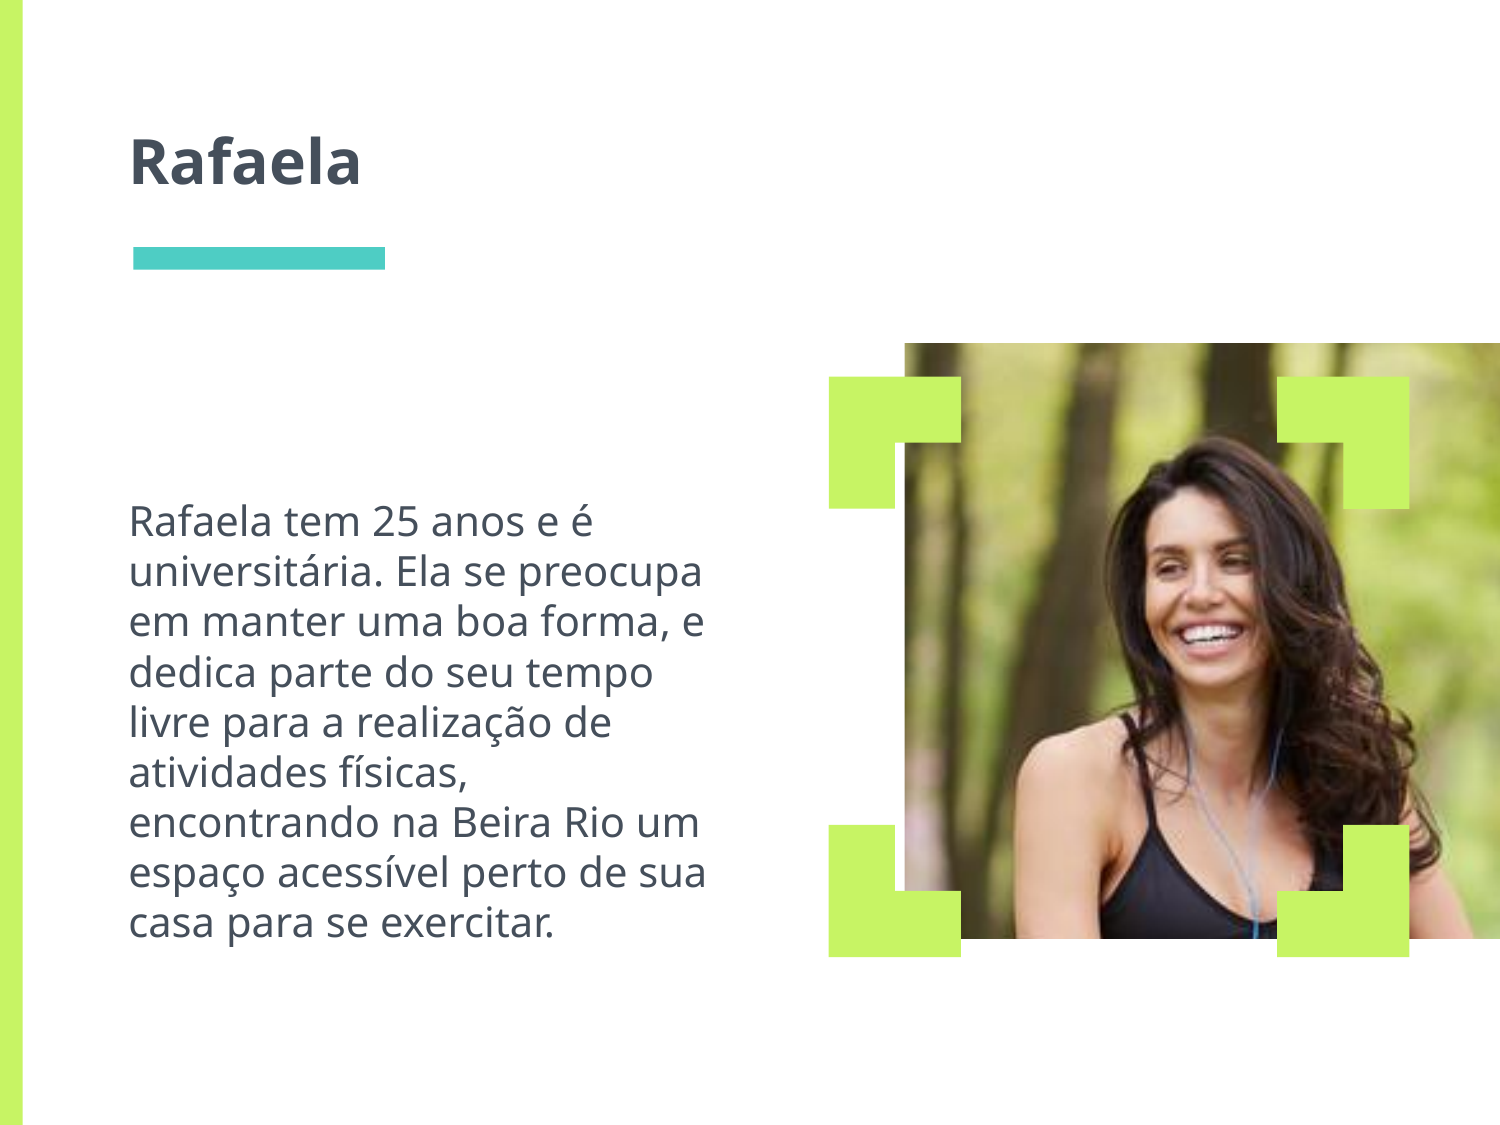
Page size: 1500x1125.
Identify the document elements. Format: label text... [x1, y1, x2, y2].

title Rafaela [113, 0, 1387, 212]
text_box [1277, 824, 1410, 958]
list Rafaela tem 25 anos e é universitária. Ela se preocupa em manter uma boa forma, e dedica parte do seu tempo livre para a realização de atividades físicas, encontrando na Beira Rio um espaço acessível perto de sua casa para se exercitar. [113, 328, 746, 961]
picture [904, 343, 1500, 939]
text_box [1277, 376, 1410, 509]
text_box [828, 824, 961, 958]
text_box [828, 376, 962, 509]
